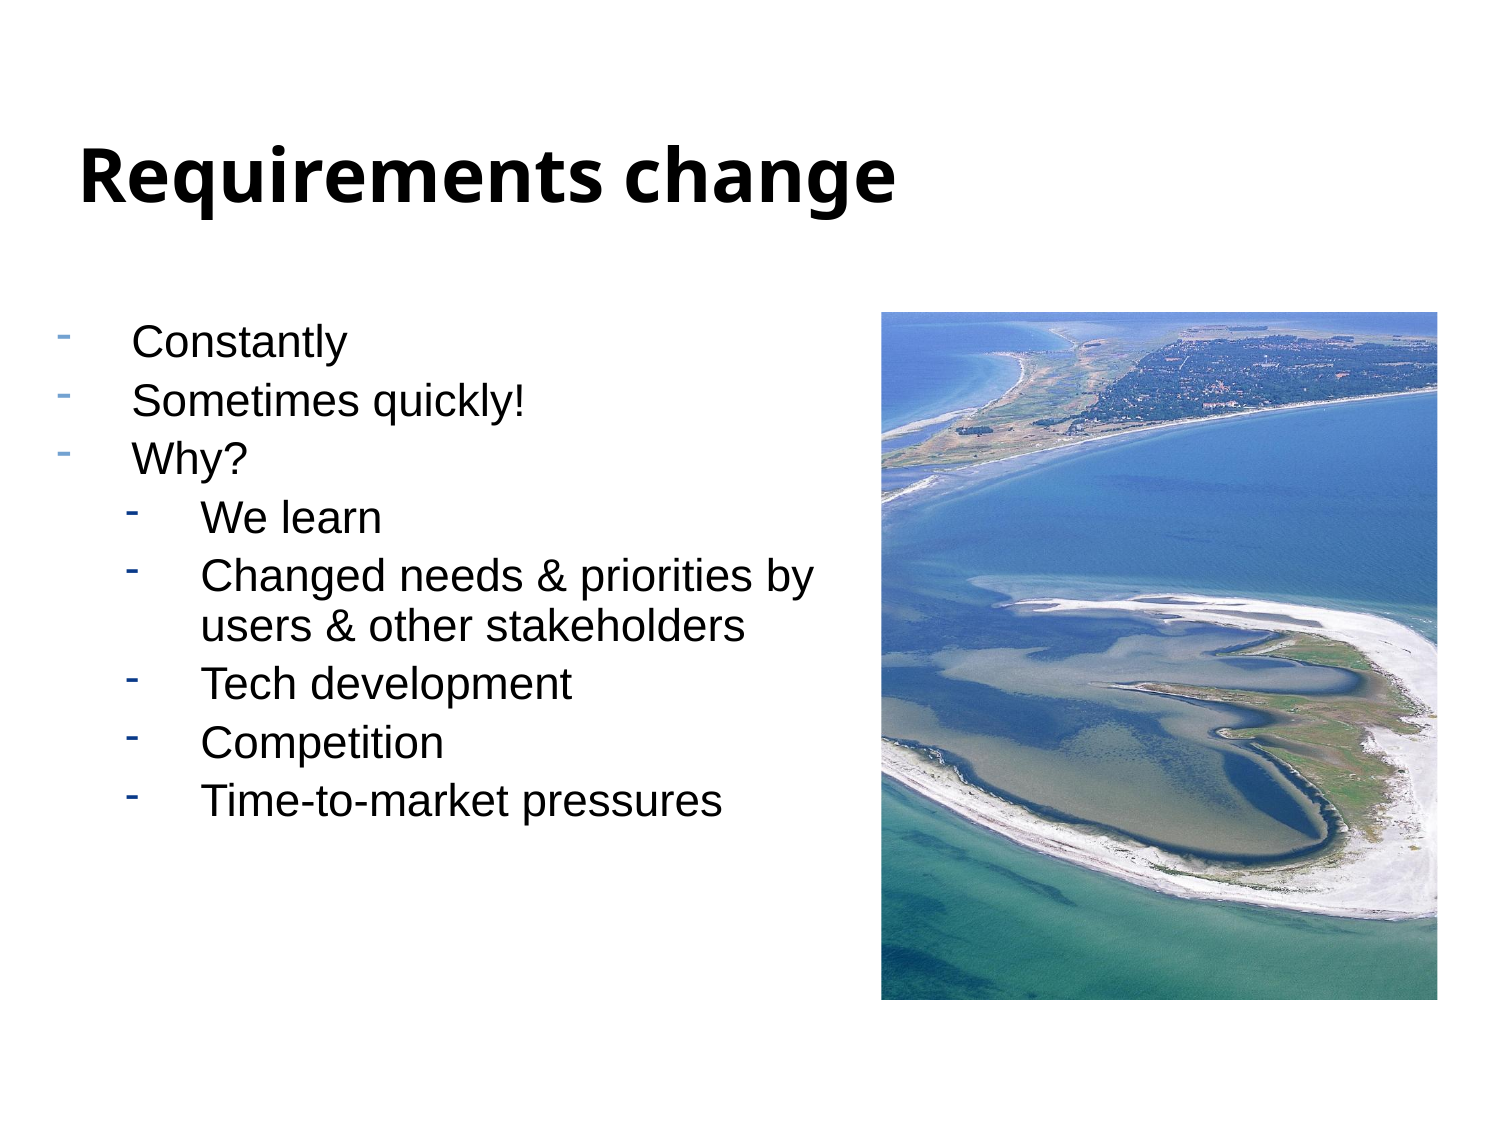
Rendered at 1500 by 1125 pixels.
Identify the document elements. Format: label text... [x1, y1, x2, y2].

title Requirements change [62, 37, 1200, 225]
picture [881, 312, 1438, 1000]
list Constantly Sometimes quickly! Why? We learn Changed needs & priorities by users & other stakeholders Tech development Competition Time-to-market pressures [41, 310, 860, 998]
